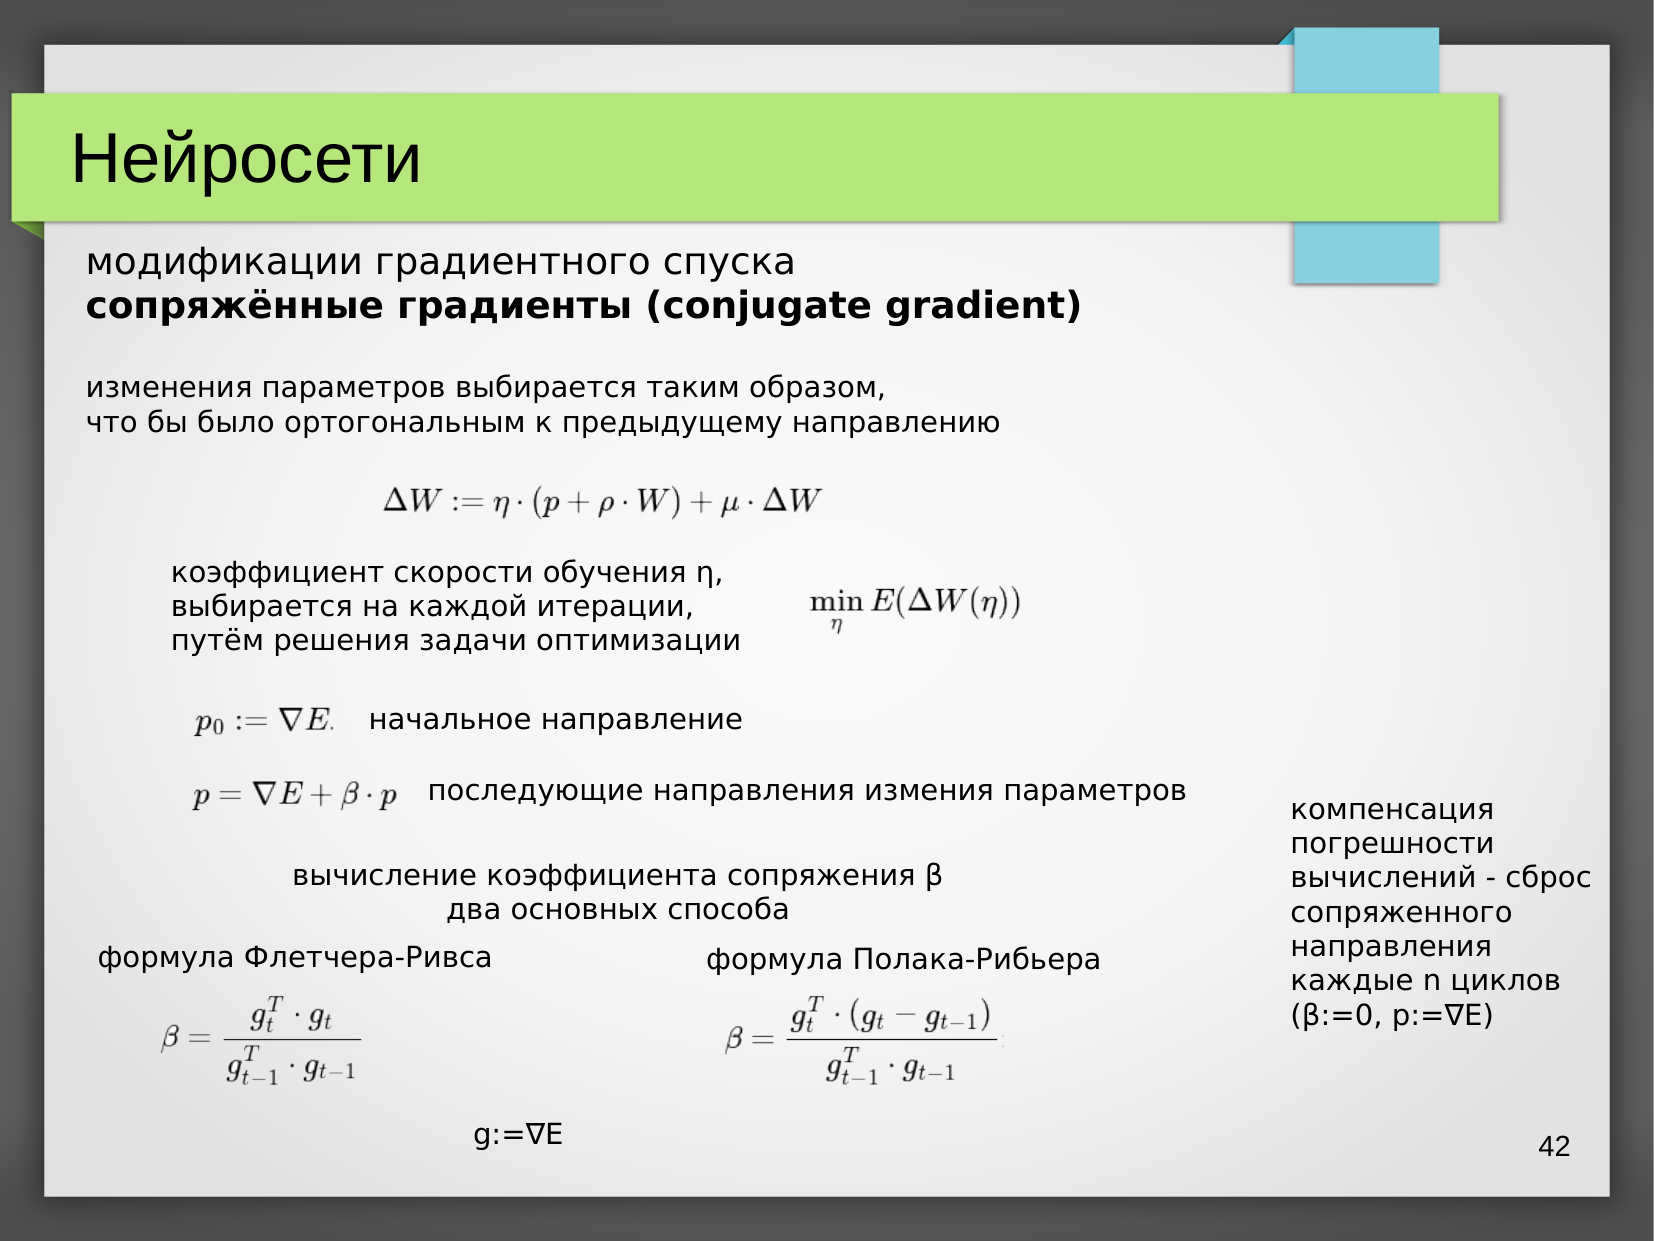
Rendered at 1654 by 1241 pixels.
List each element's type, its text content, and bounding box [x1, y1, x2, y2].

text_box модификации градиентного спуска сопряжённые градиенты (conjugate gradient) изменения параметров выбирается таким образом, что бы было ортогональным к предыдущему направлению [70, 232, 1512, 447]
text_box последующие направления измения параметров [412, 765, 1229, 815]
text_box начальное направление [353, 694, 1016, 745]
text_box g:=∇E [458, 1110, 579, 1160]
text_box вычисление коэффициента сопряжения β два основных способа [268, 850, 969, 934]
text_box формула Полака-Рибьера [691, 934, 1229, 994]
text_box формула Флетчера-Ривса [82, 933, 530, 983]
text_box компенсация погрешности вычислений - сброс сопряженного направления каждые n циклов (β:=0, p:=∇E) [1275, 784, 1654, 1040]
title Нейросети [70, 118, 1205, 199]
picture [0, 0, 1654, 1241]
text_box коэффициент скорости обучения η, выбирается на каждой итерации, путём решения задачи оптимизации [156, 547, 768, 666]
